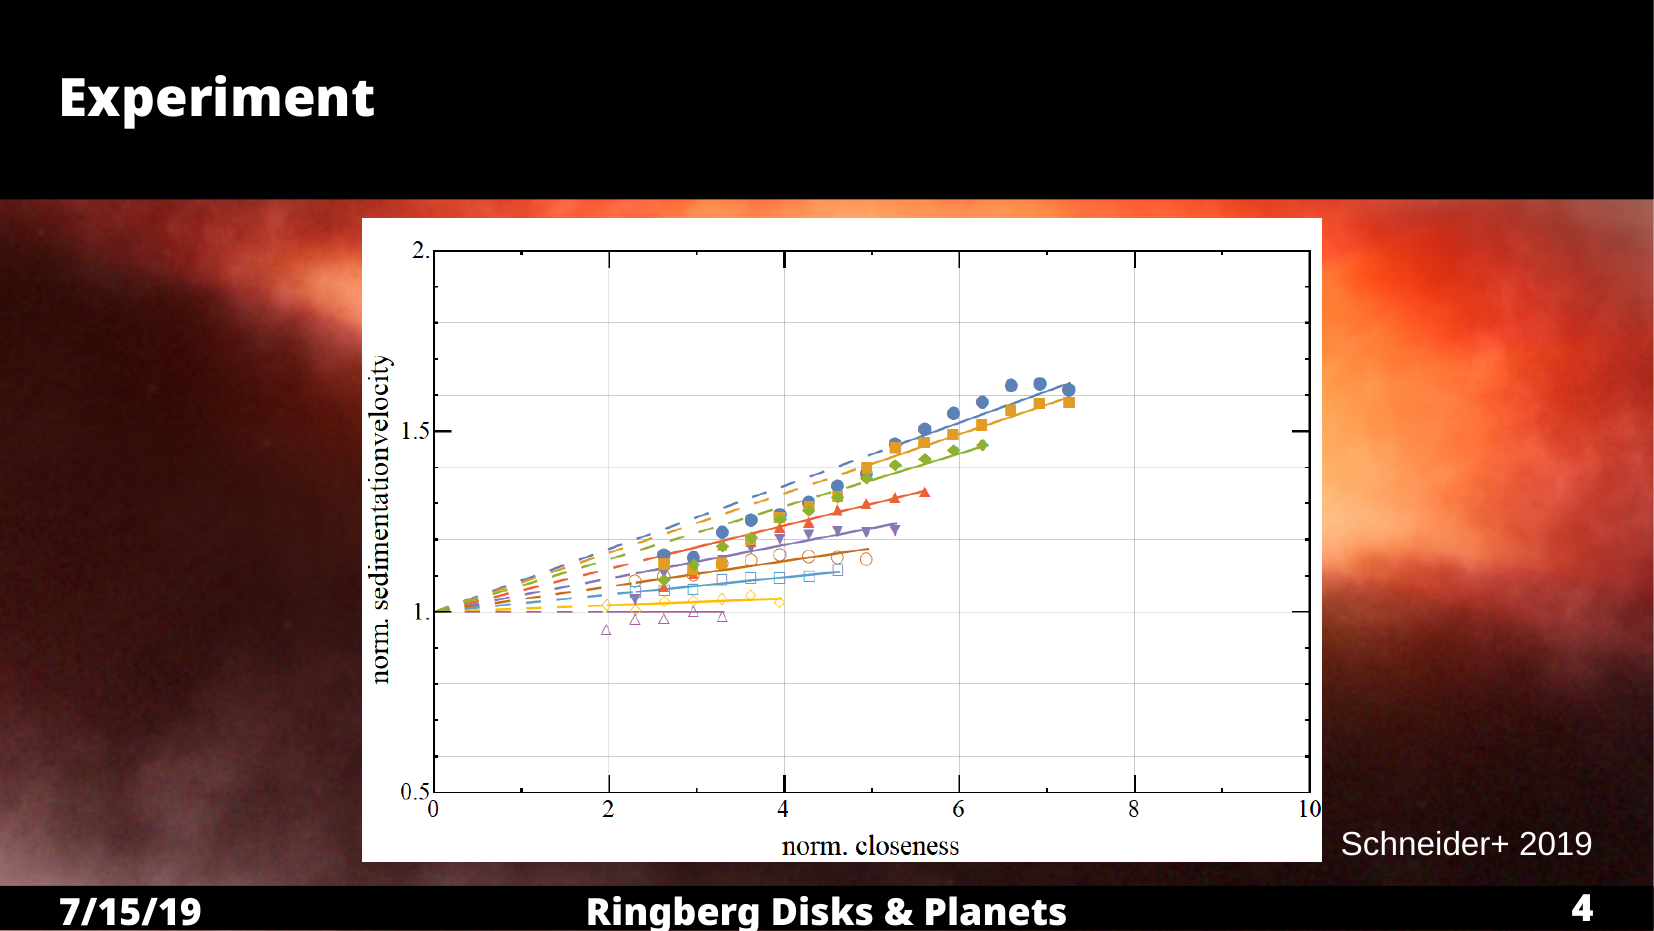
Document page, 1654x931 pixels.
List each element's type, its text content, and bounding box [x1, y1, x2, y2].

title Experiment [59, 37, 1595, 155]
text_box Schneider+ 2019 [1325, 817, 1641, 870]
picture [0, 200, 1654, 885]
